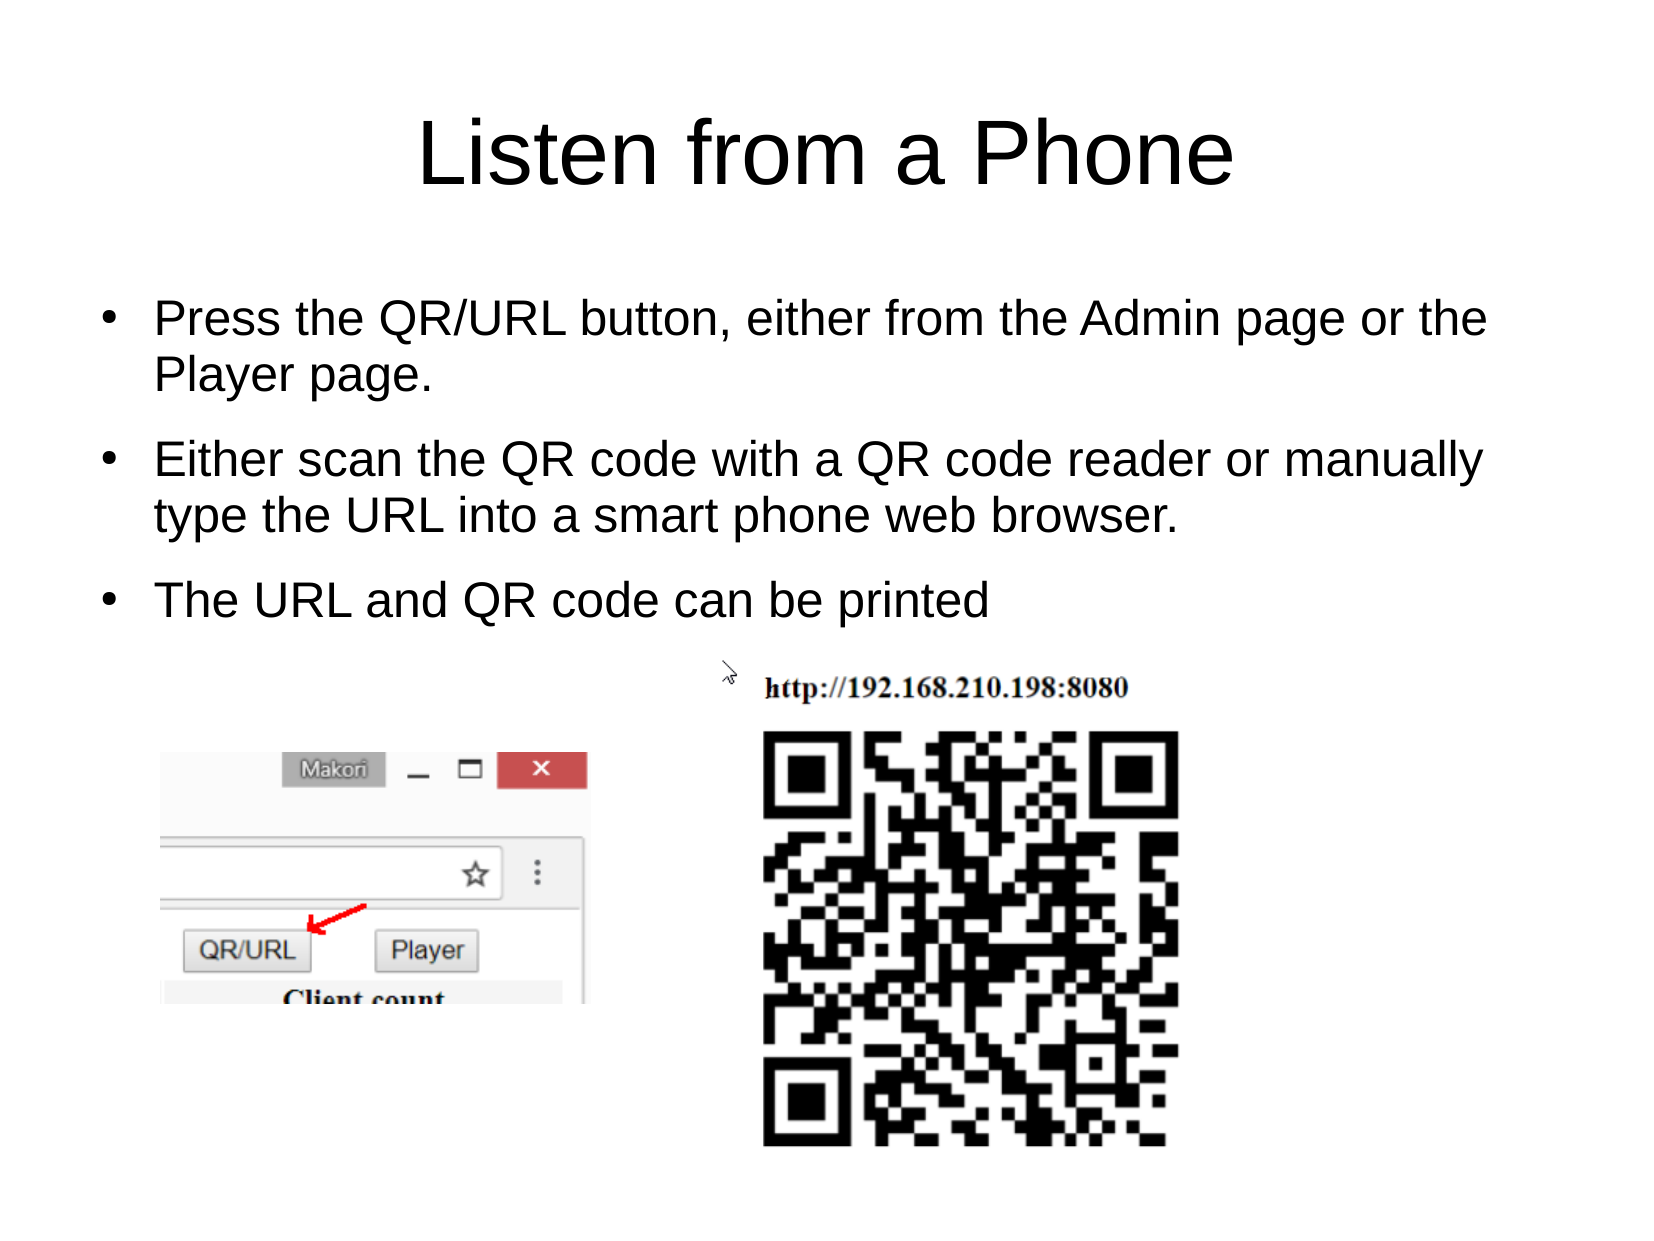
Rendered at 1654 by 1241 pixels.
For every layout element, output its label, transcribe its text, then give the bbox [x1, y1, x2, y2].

picture [160, 752, 591, 1004]
list Press the QR/URL button, either from the Admin page or the Player page. Either scan the QR code with a QR code reader or manually type the URL into a smart phone web browser. The URL and QR code can be printed [82, 290, 1571, 697]
picture [720, 658, 1241, 1170]
title Listen from a Phone [82, 49, 1571, 257]
